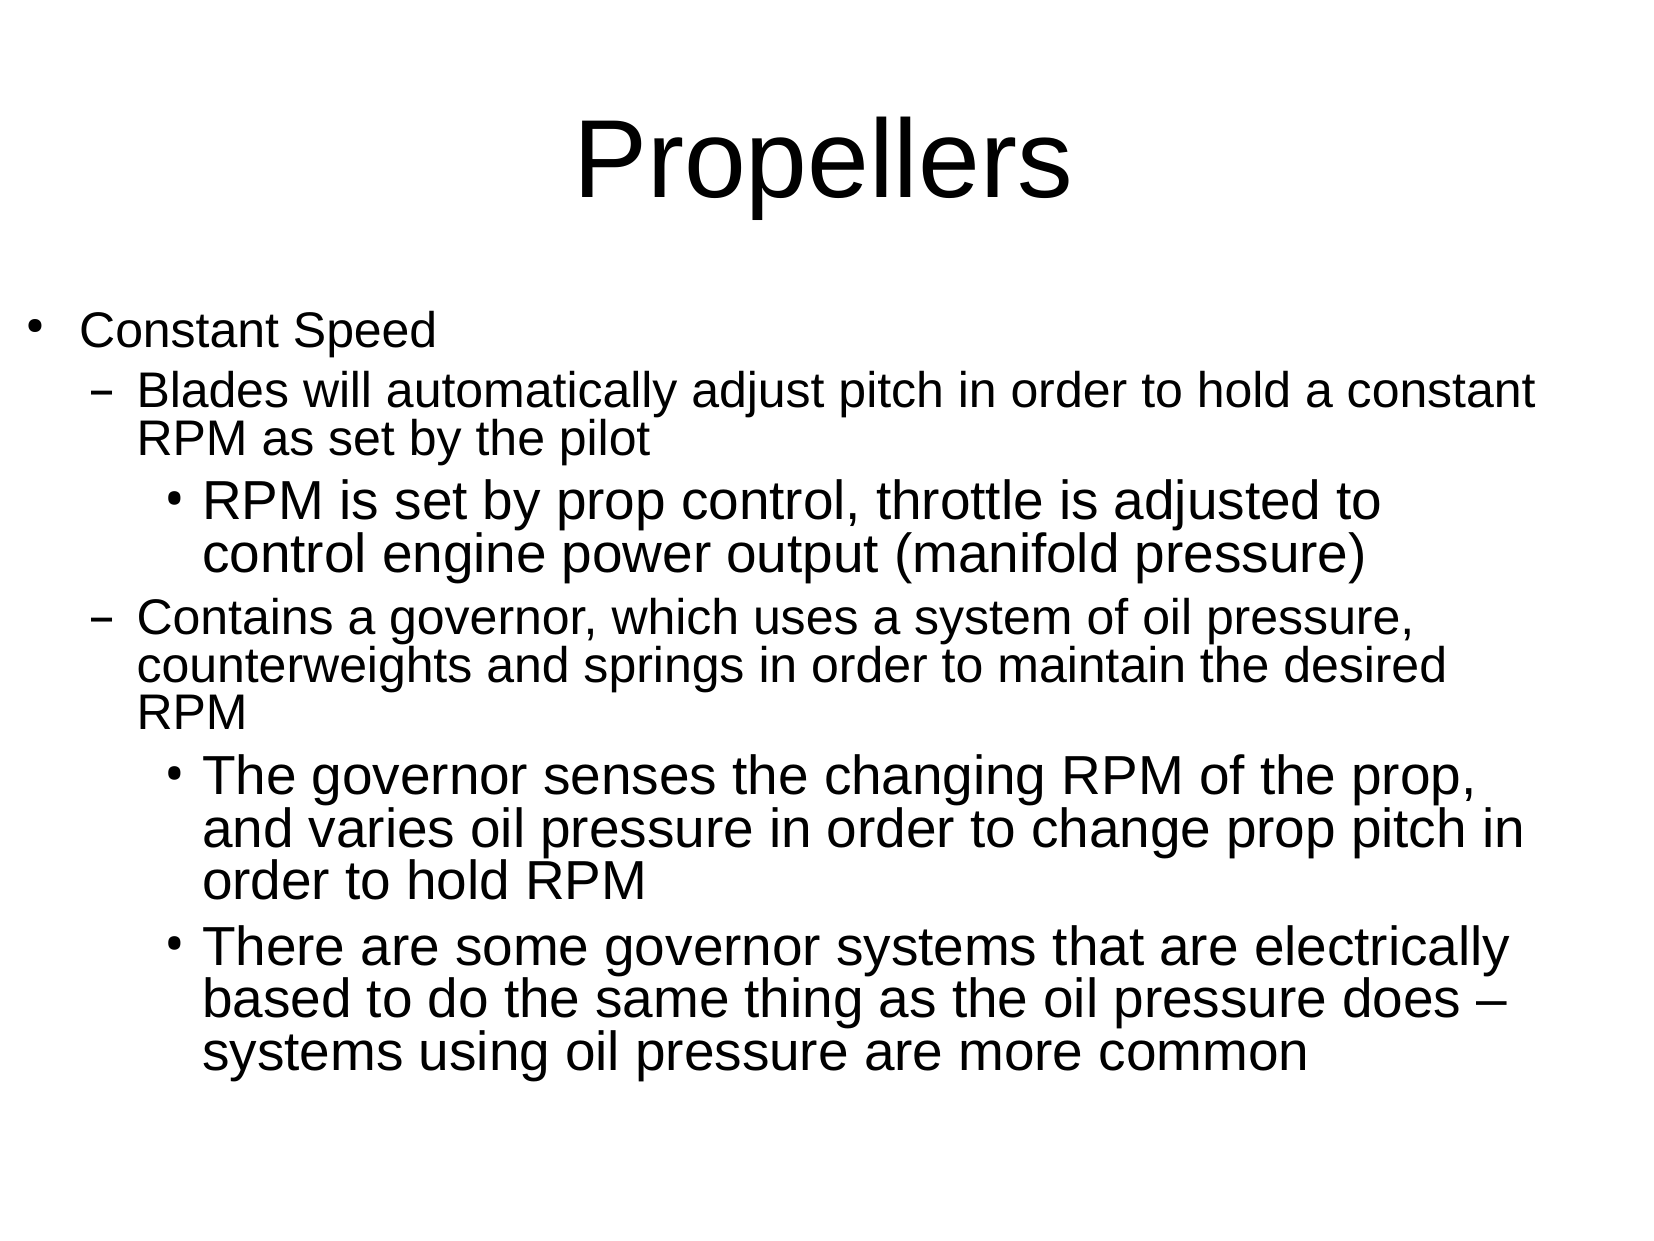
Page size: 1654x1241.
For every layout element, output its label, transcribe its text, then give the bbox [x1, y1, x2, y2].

title Propellers [82, 16, 1571, 290]
list Constant Speed Blades will automatically adjust pitch in order to hold a constant RPM as set by the pilot RPM is set by prop control, throttle is adjusted to control engine power output (manifold pressure) Contains a governor, which uses a system of oil pressure, counterweights and springs in order to maintain the desired RPM The governor senses the changing RPM of the prop, and varies oil pressure in order to change prop pitch in order to hold RPM There are some governor systems that are electrically based to do the same thing as the oil pressure does – systems using oil pressure are more common [0, 300, 1571, 1241]
